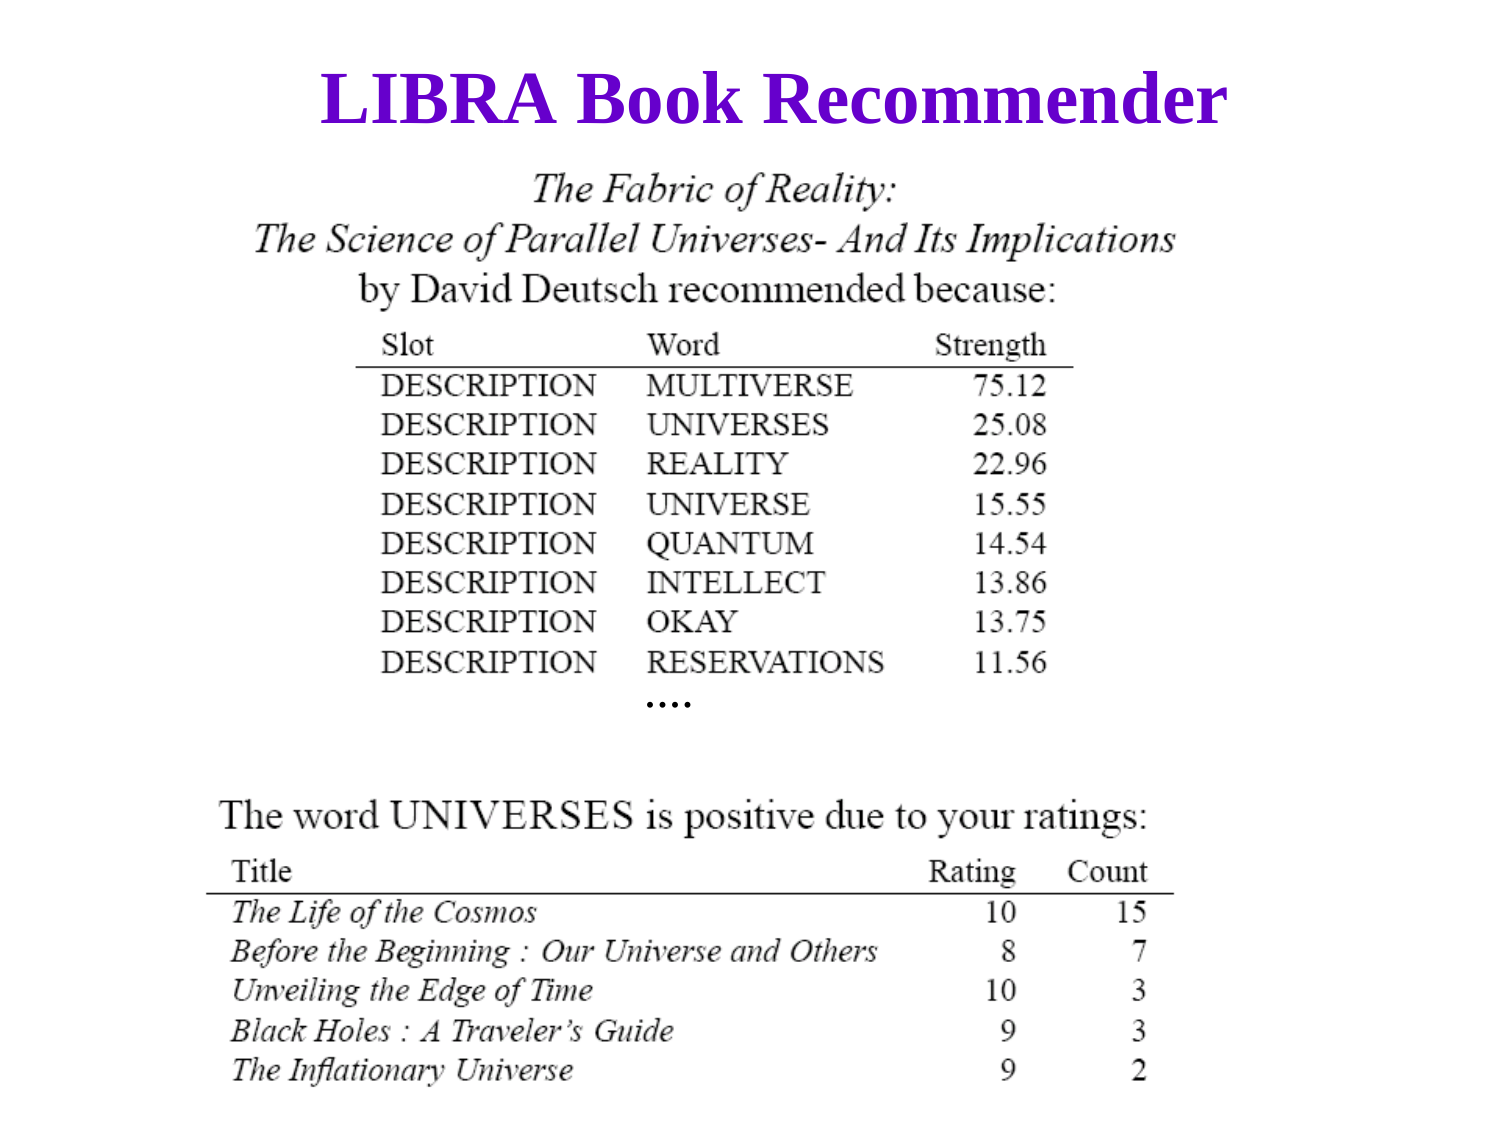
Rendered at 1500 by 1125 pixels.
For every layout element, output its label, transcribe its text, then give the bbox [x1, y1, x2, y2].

picture [162, 712, 1201, 1125]
picture [225, 149, 1201, 676]
title LIBRA Book Recommender [137, 0, 1413, 188]
text_box .... [375, 649, 963, 726]
